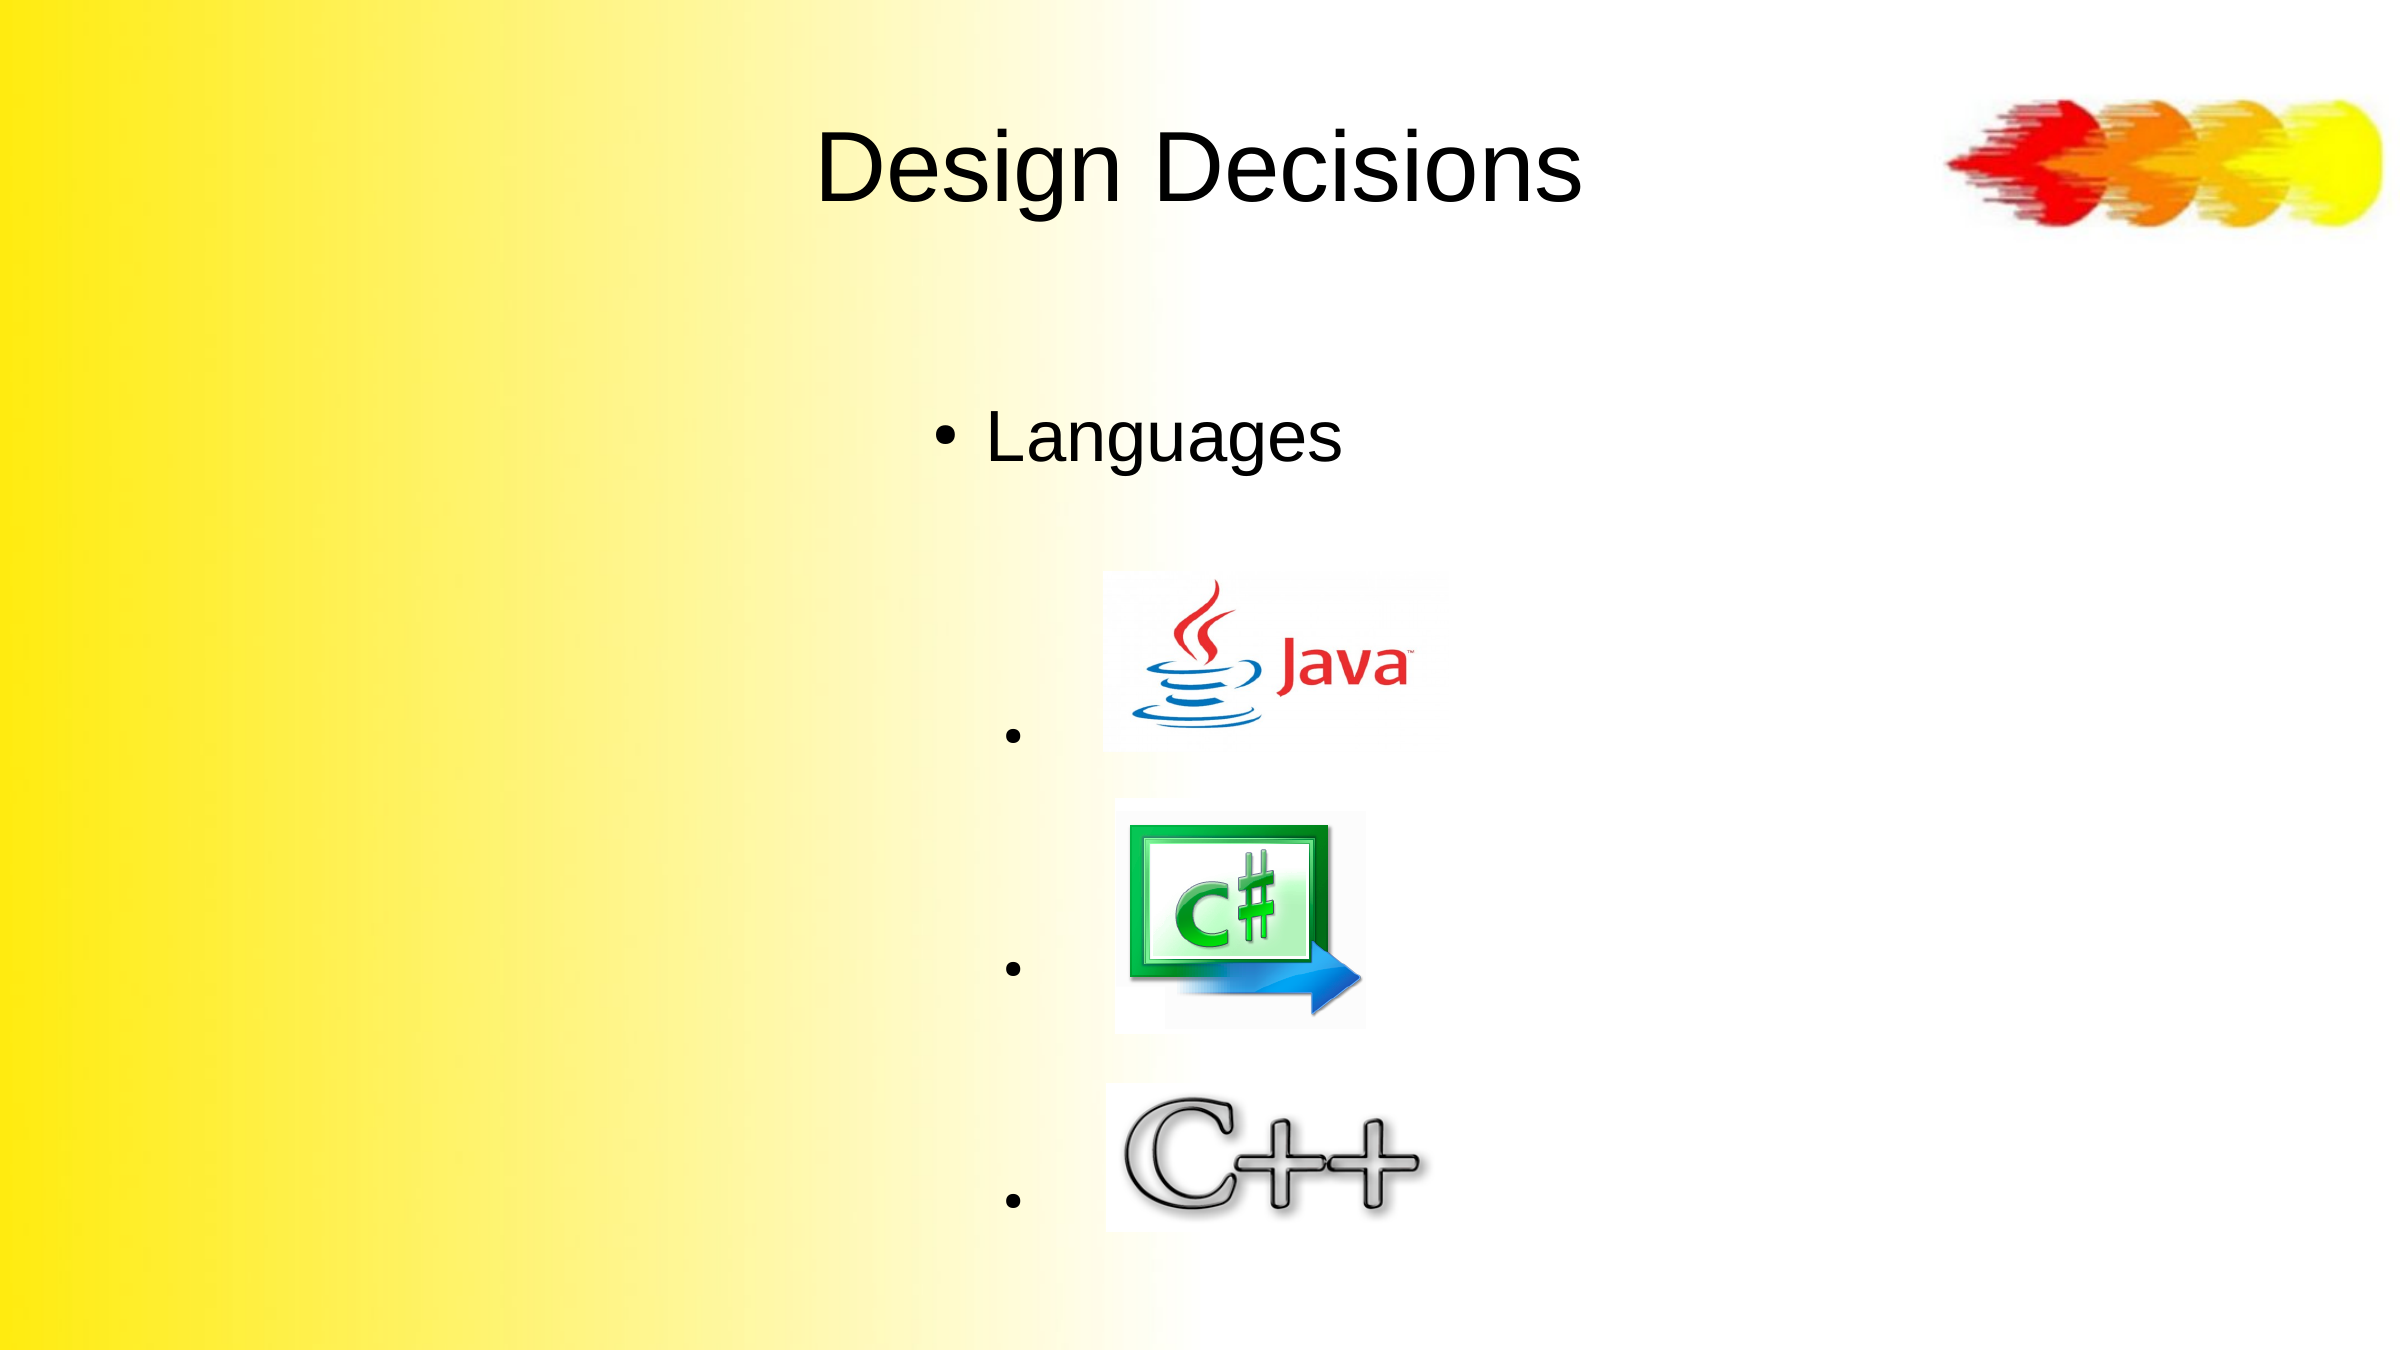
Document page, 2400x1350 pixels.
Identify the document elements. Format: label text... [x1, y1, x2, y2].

list Languages [915, 315, 1606, 1232]
picture [0, 0, 2400, 1350]
title Design Decisions [120, 53, 2280, 280]
